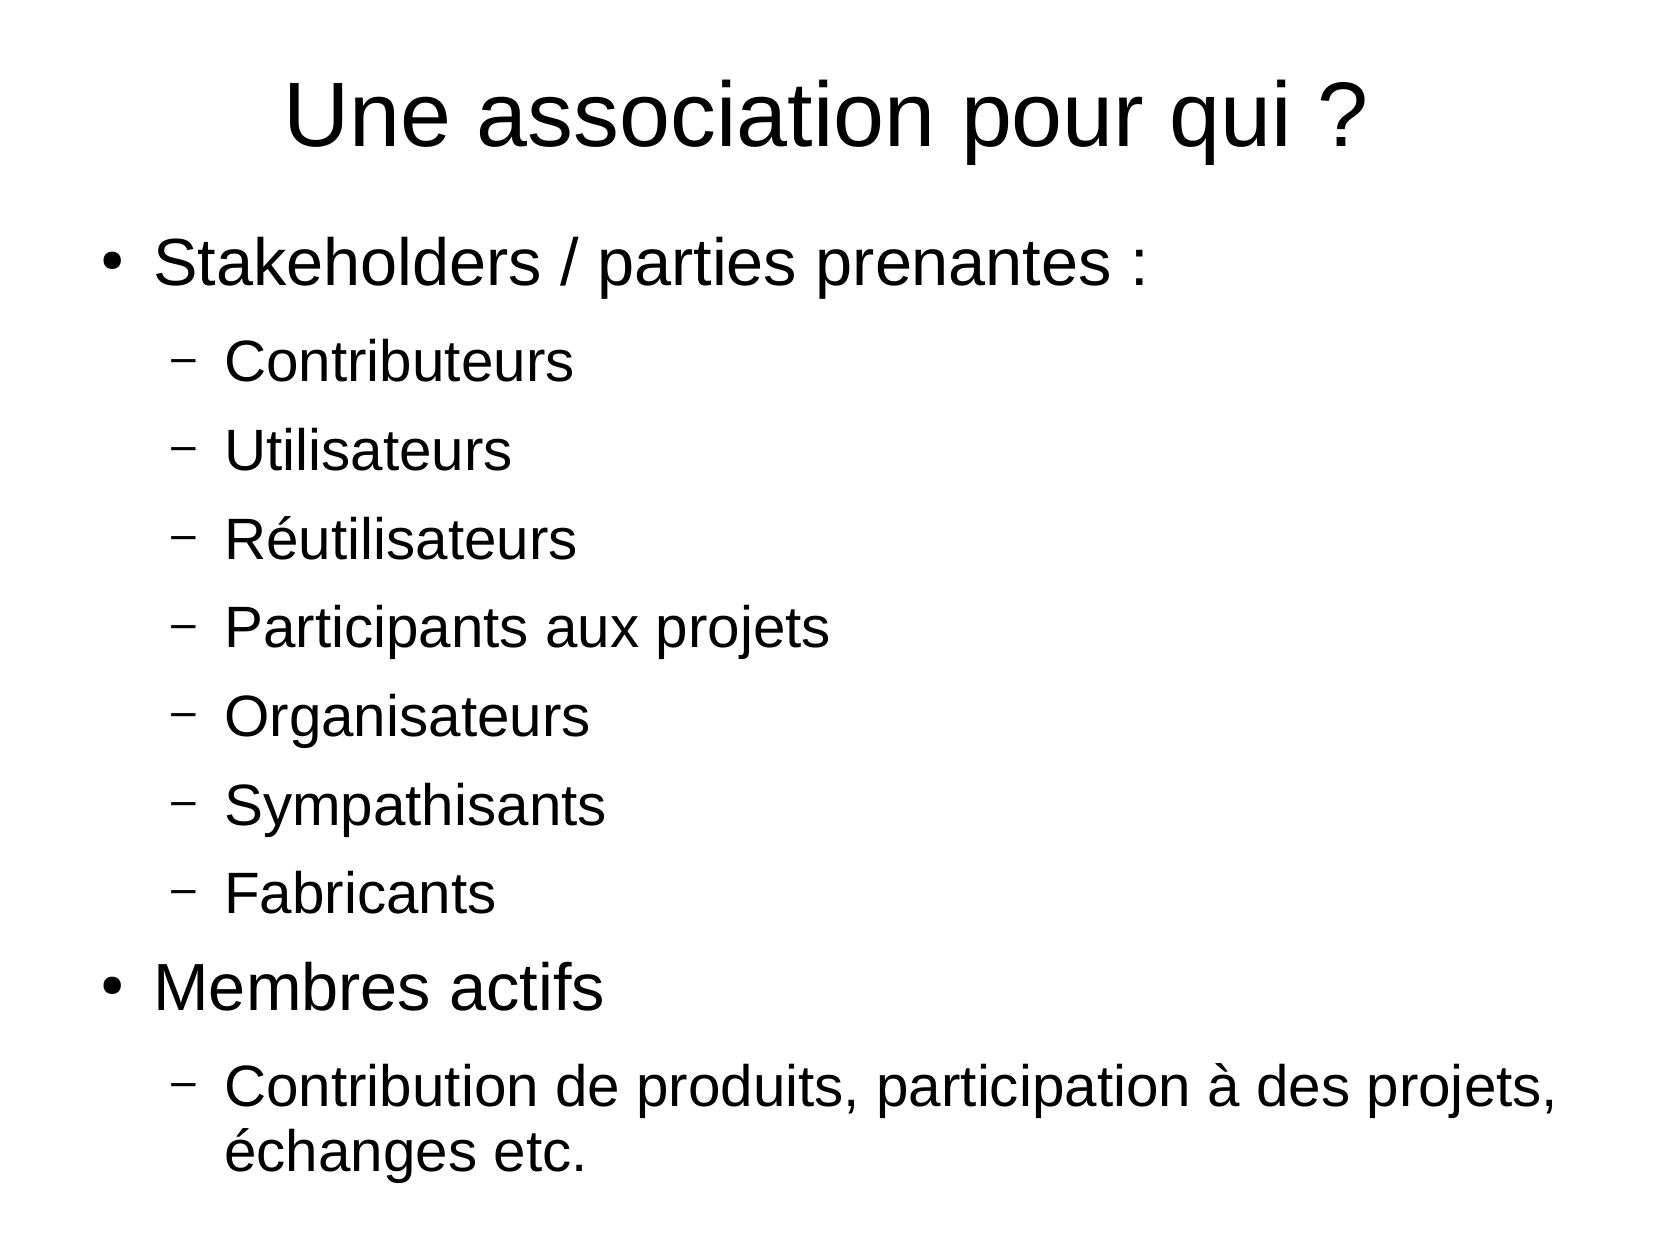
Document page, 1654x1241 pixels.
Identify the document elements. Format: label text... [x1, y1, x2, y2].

list Stakeholders / parties prenantes : Contributeurs Utilisateurs Réutilisateurs Participants aux projets Organisateurs Sympathisants Fabricants Membres actifs Contribution de produits, participation à des projets, échanges etc. [82, 225, 1571, 1241]
title Une association pour qui ? [82, 49, 1571, 181]
